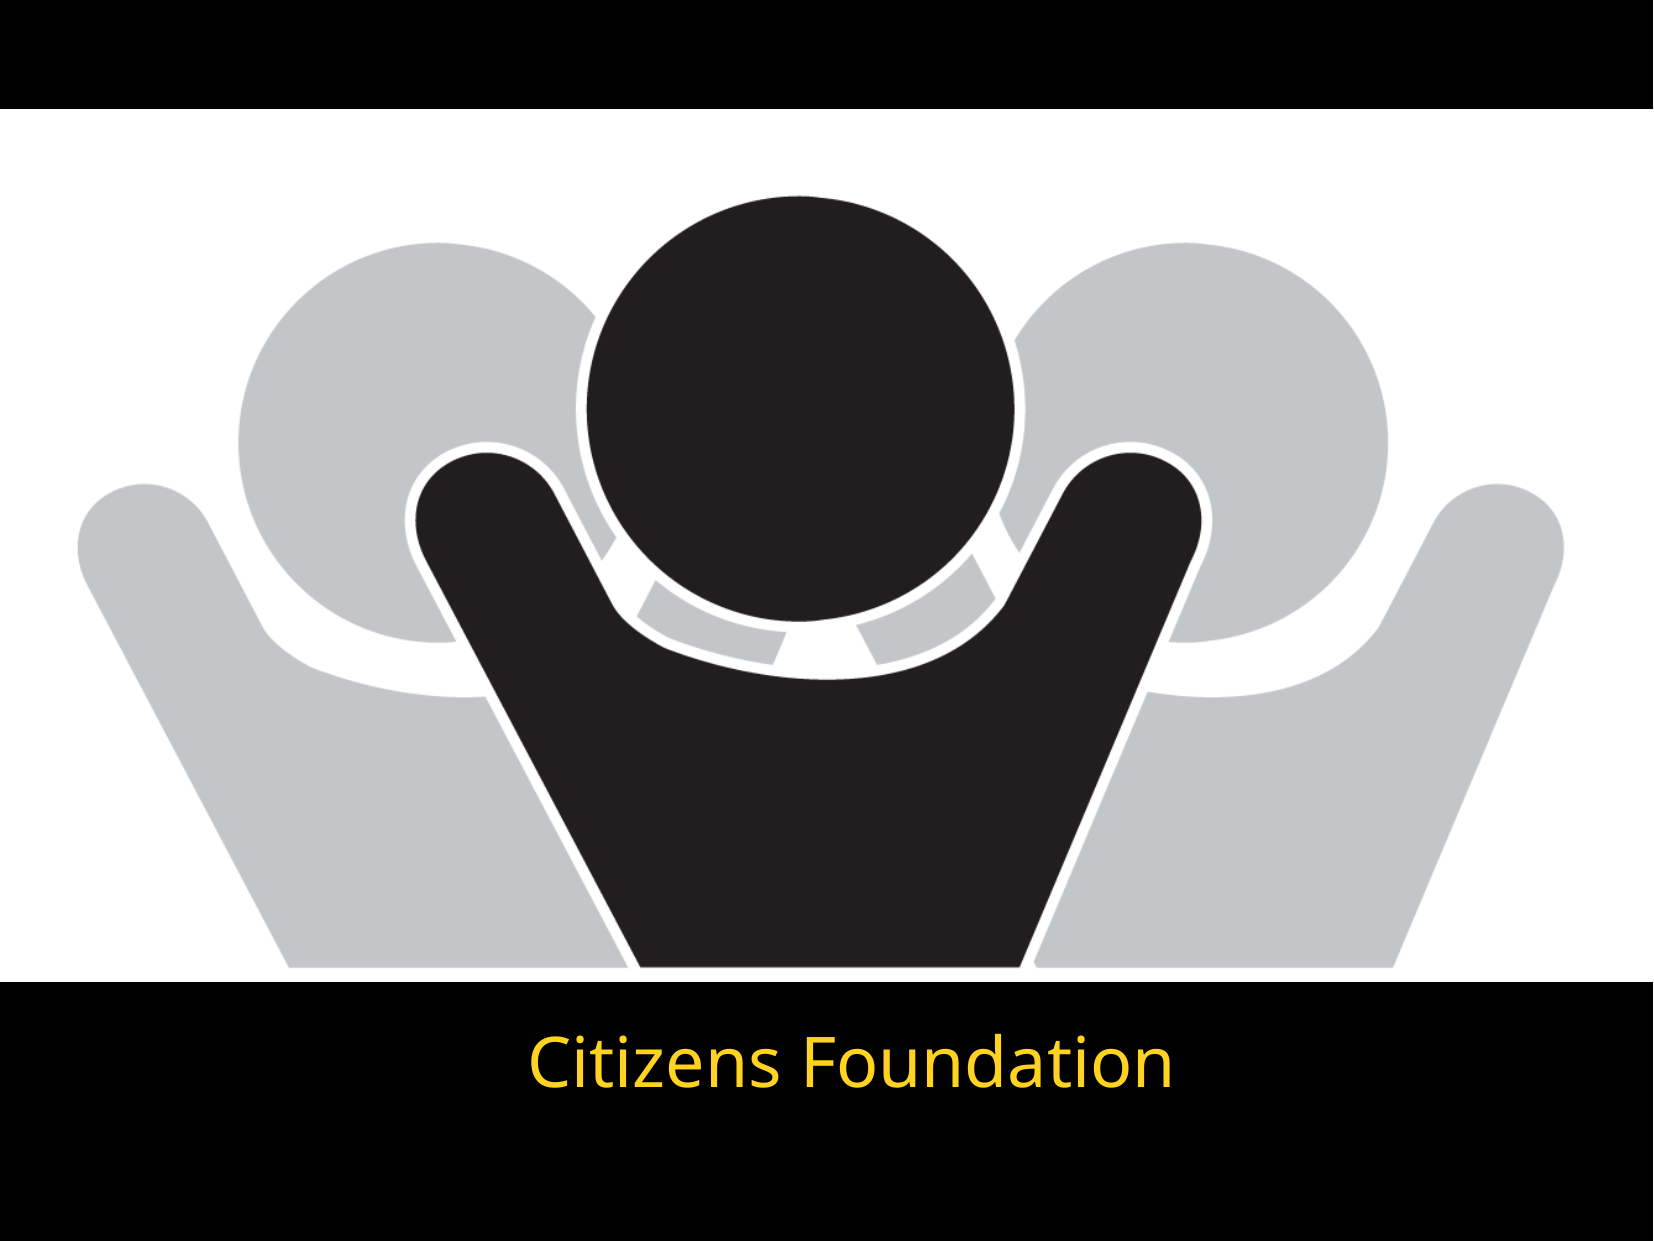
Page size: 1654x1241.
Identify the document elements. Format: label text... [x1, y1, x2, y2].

text_box [0, 982, 1653, 1241]
picture [0, 109, 1653, 982]
list Citizens Foundation [83, 1012, 1572, 1110]
